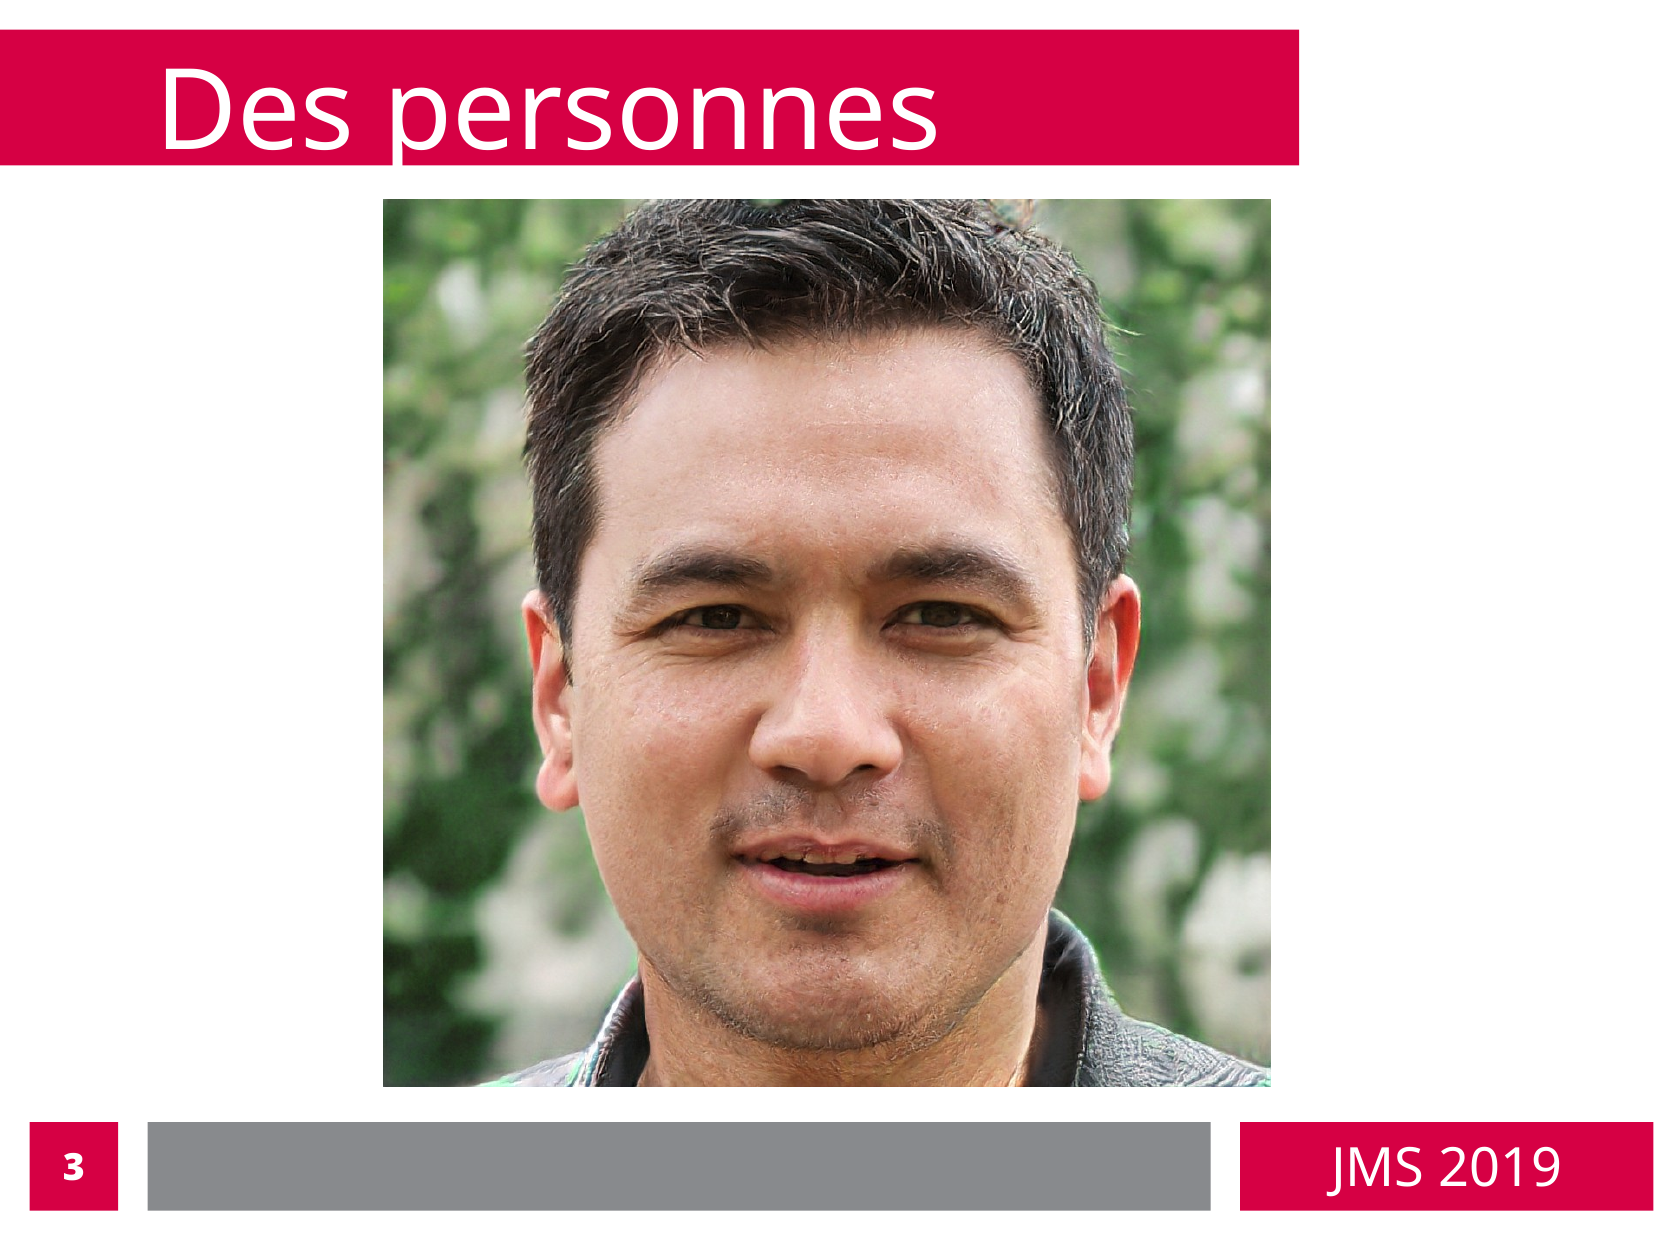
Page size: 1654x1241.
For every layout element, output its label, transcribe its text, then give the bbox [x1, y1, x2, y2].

title Des personnes [0, 29, 1229, 178]
picture [383, 199, 1271, 1087]
